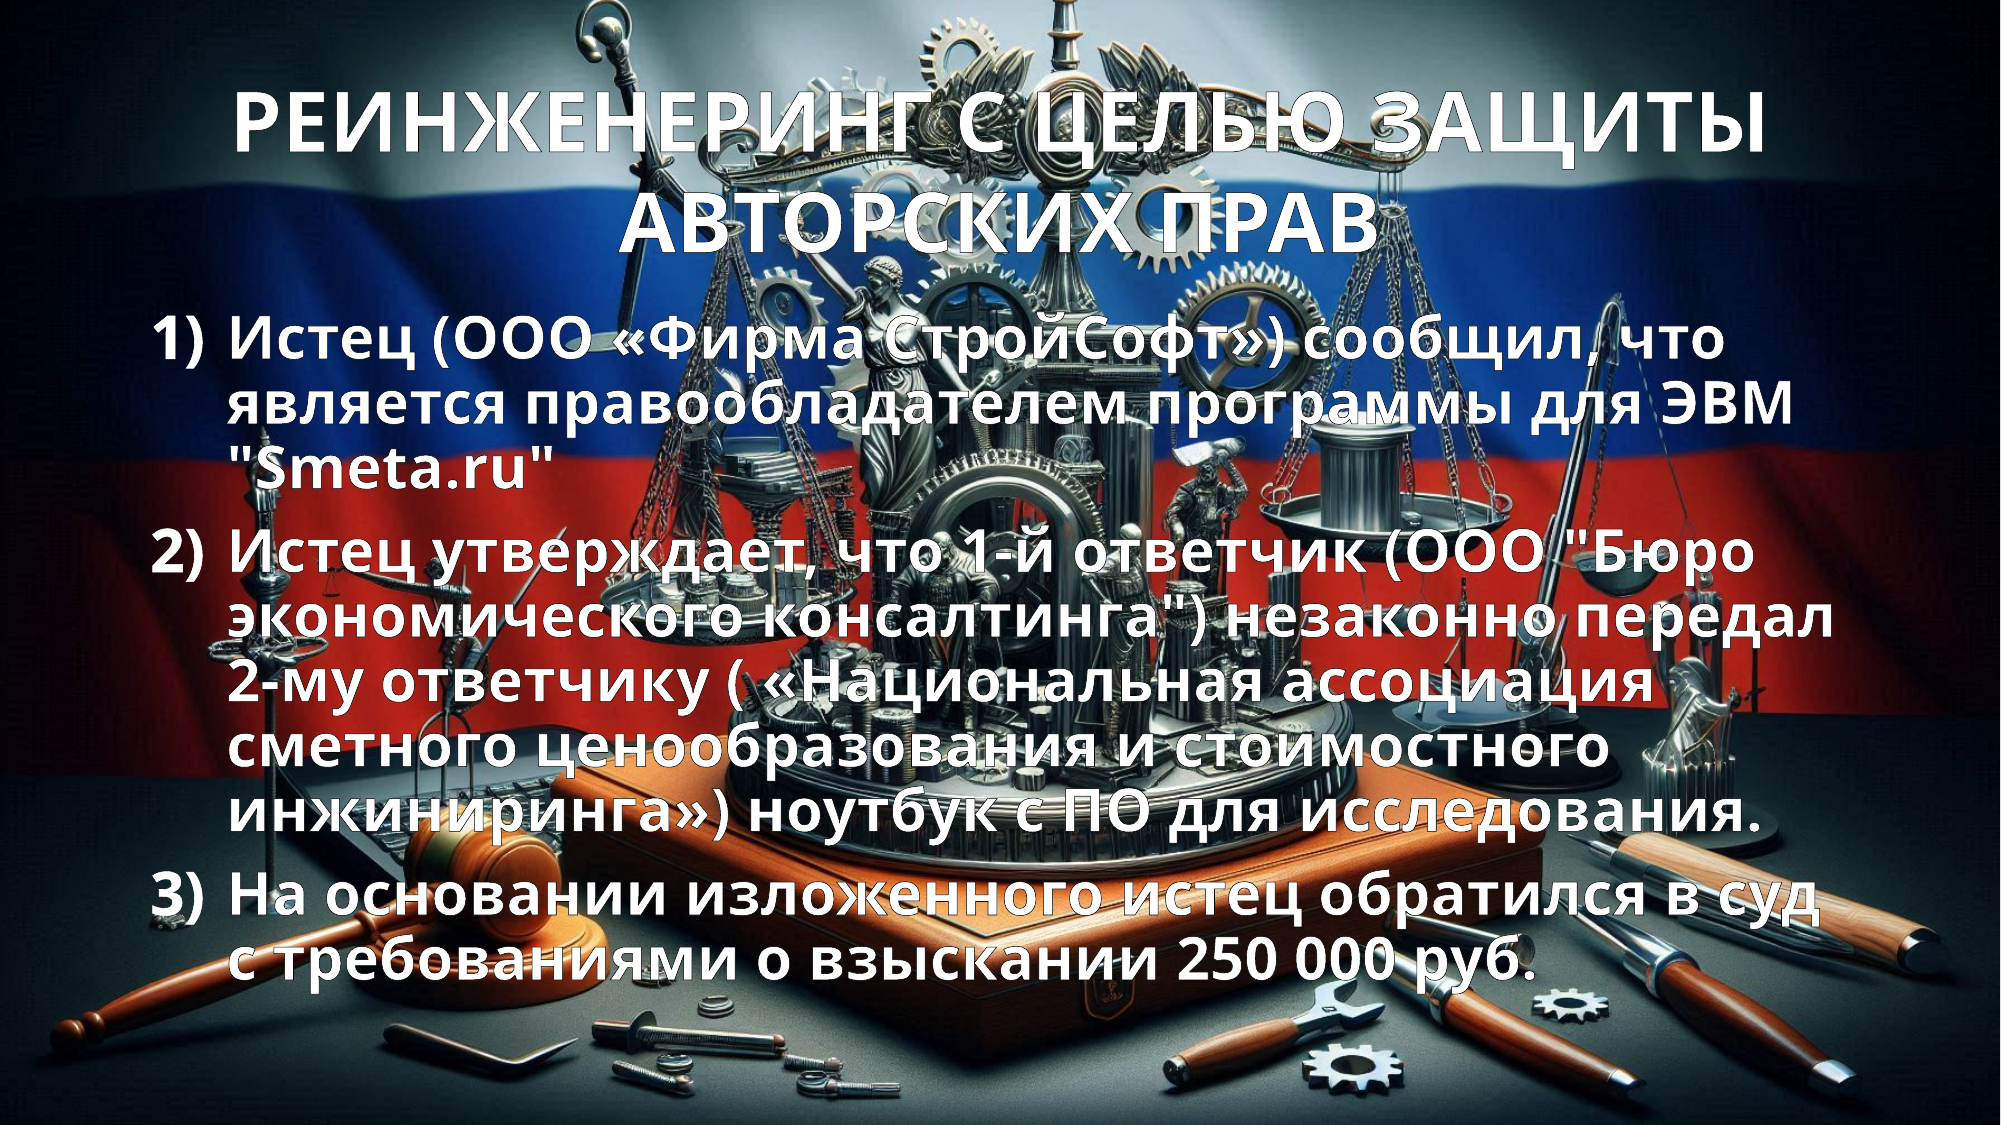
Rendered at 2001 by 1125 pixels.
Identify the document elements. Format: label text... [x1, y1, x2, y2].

picture [0, 0, 2001, 1125]
list Истец (ООО «Фирма СтройСофт») сообщил, что является правообладателем программы для ЭВМ "Smeta.ru" Истец утверждает, что 1-й ответчик (ООО "Бюро экономического консалтинга") незаконно передал 2-му ответчику ( «Национальная ассоциация сметного ценообразования и стоимостного инжиниринга») ноутбук с ПО для исследования. На основании изложенного истец обратился в суд с требованиями о взыскании 250 000 руб. [135, 299, 1861, 1014]
title РЕИНЖЕНЕРИНГ С ЦЕЛЬЮ ЗАЩИТЫ АВТОРСКИХ ПРАВ [137, 59, 1863, 278]
